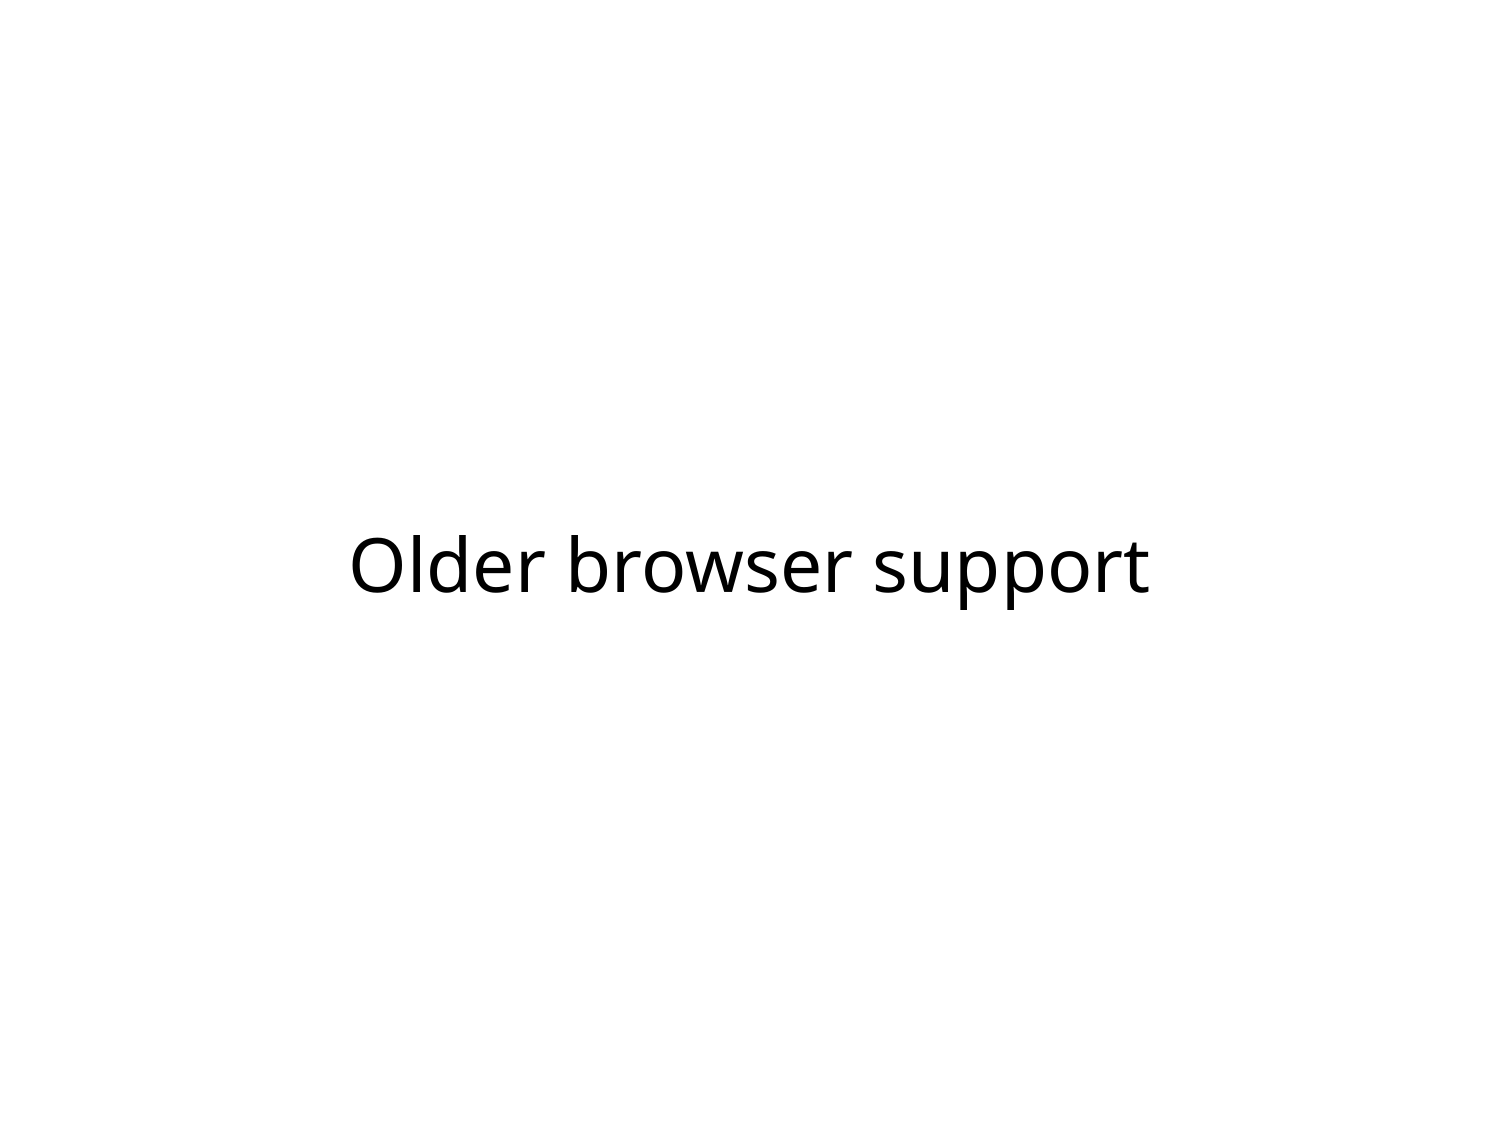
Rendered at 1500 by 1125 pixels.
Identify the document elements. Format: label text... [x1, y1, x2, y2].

title Older browser support [51, 470, 1449, 655]
